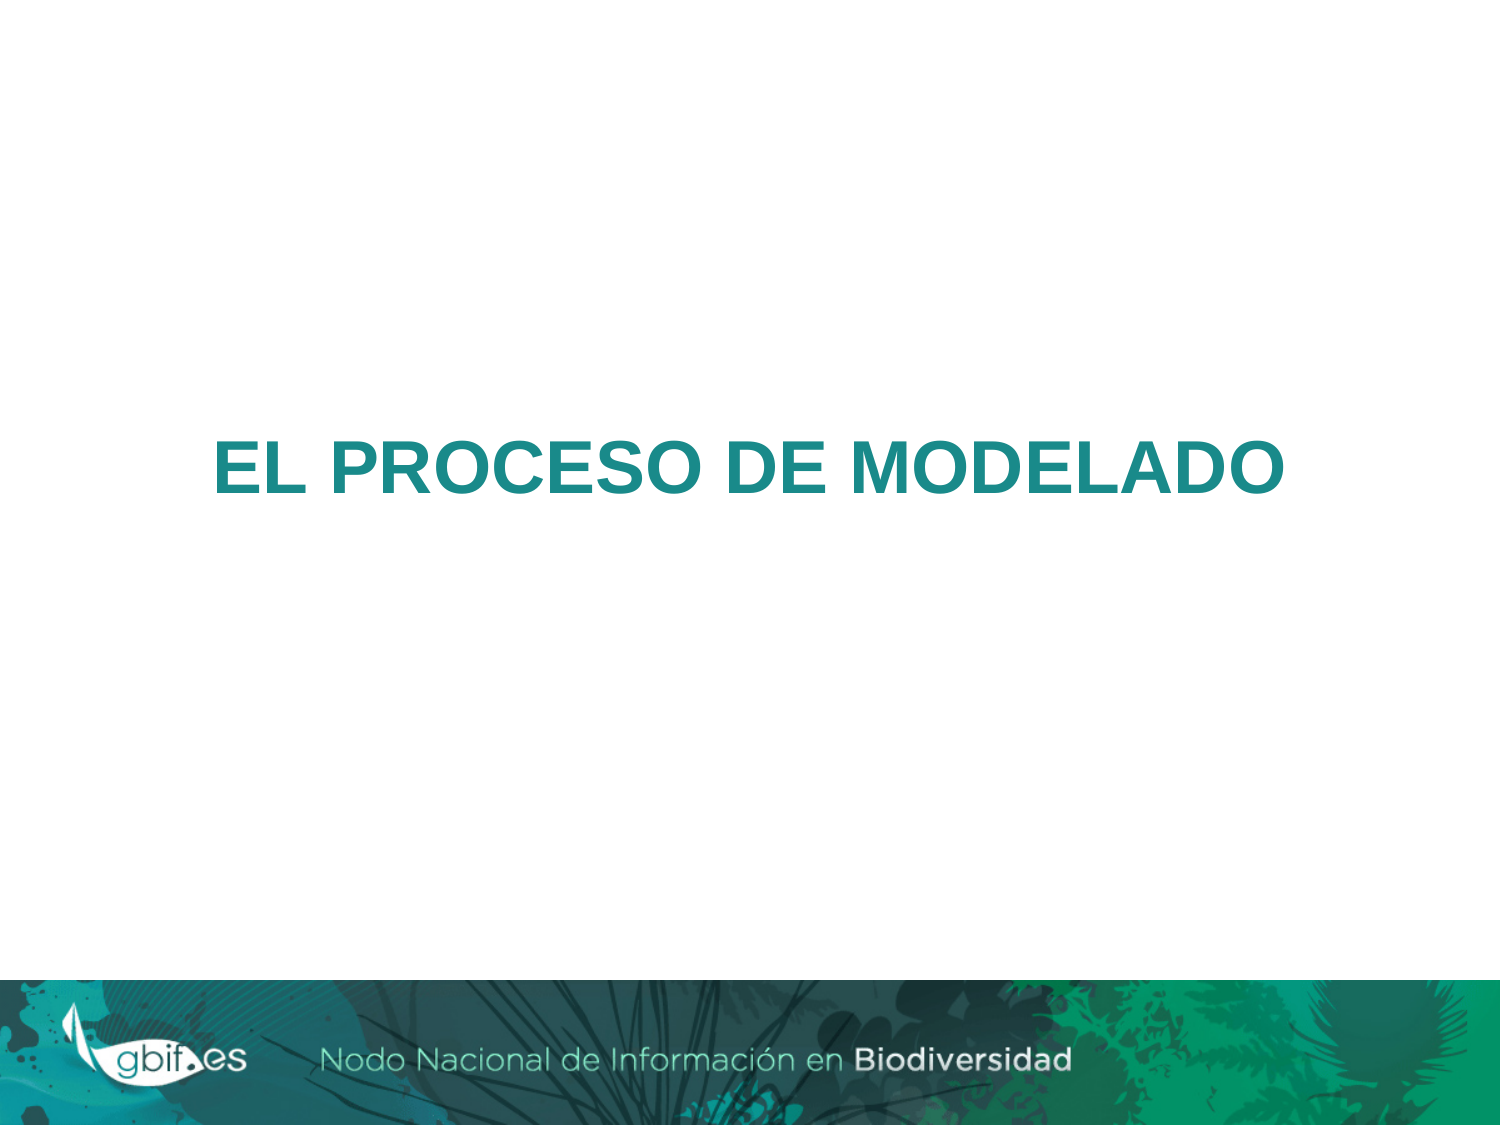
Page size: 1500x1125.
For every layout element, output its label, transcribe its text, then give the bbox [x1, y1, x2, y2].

subtitle EL PROCESO DE MODELADO [112, 76, 1388, 978]
picture [0, 980, 1500, 1125]
